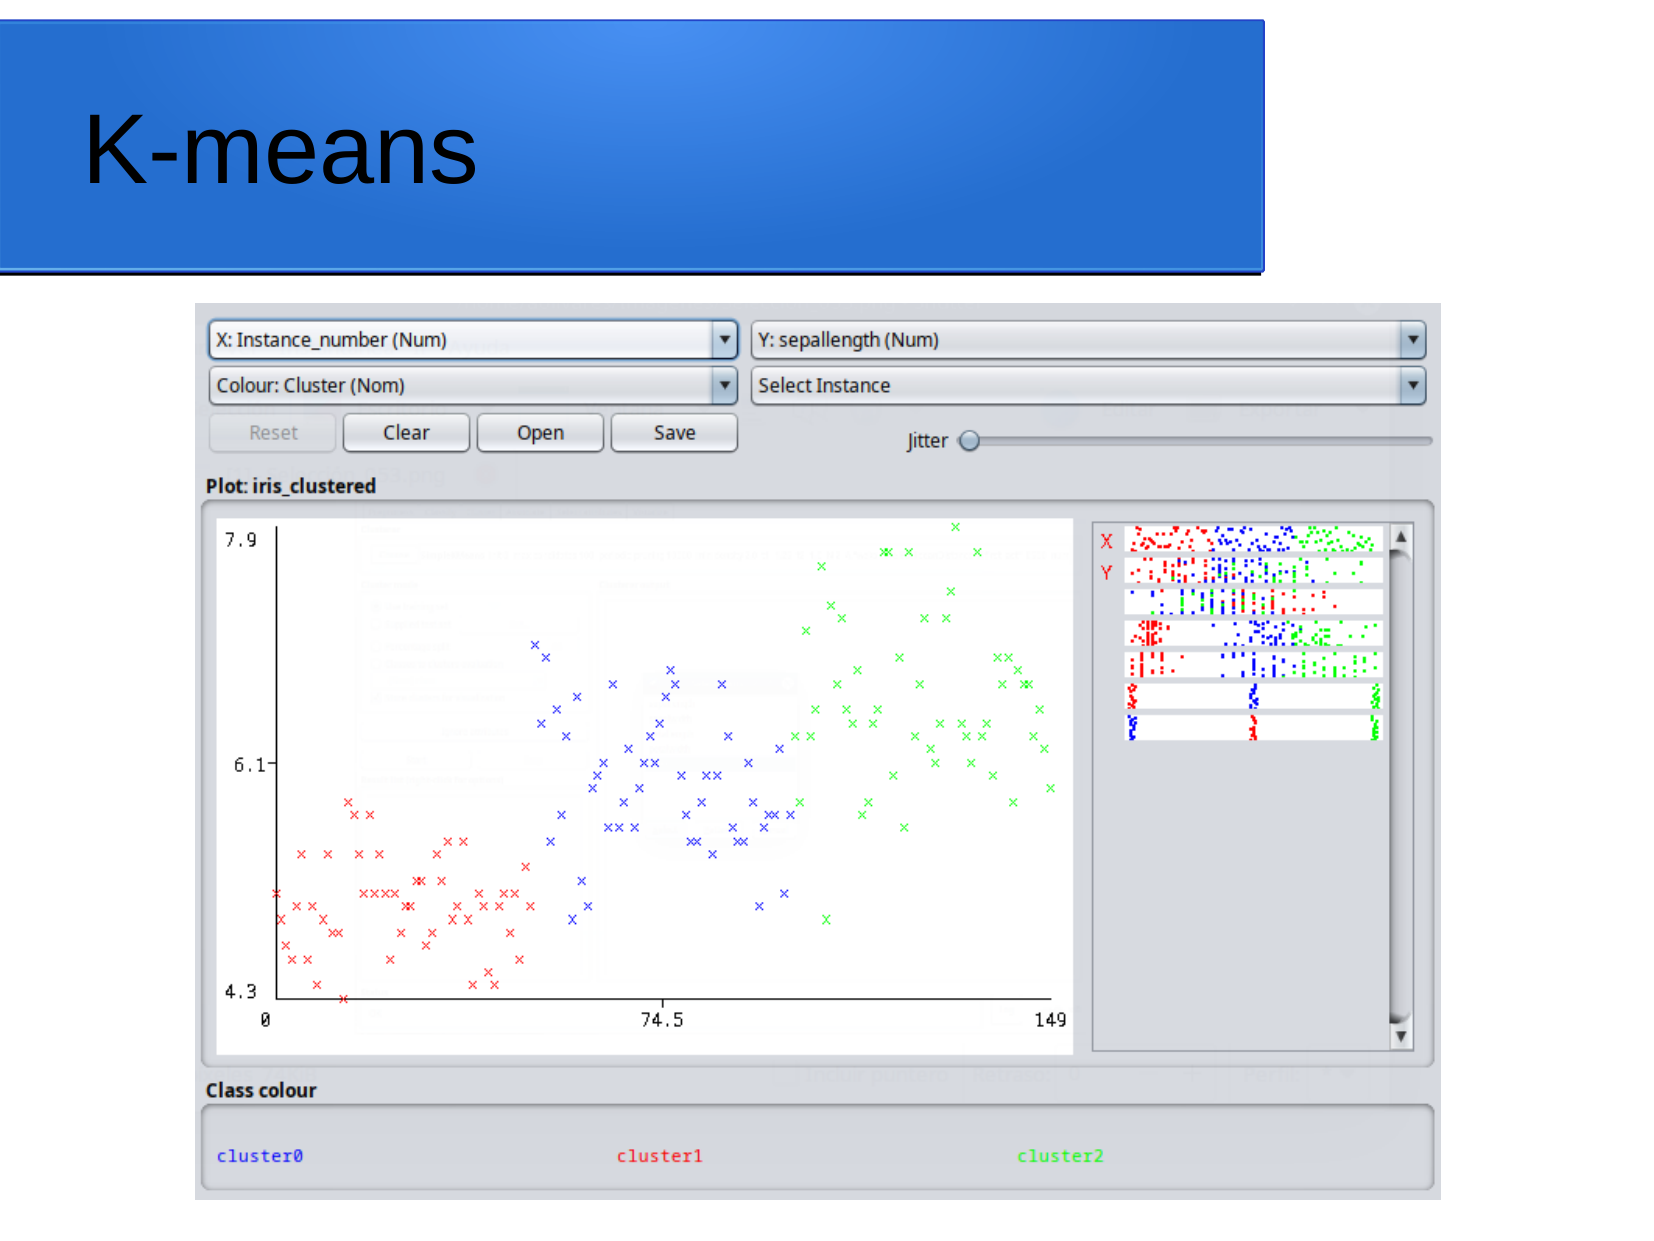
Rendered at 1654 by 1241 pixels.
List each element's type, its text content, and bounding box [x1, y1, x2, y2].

picture [195, 303, 1441, 1201]
title K-means [82, 47, 1235, 252]
